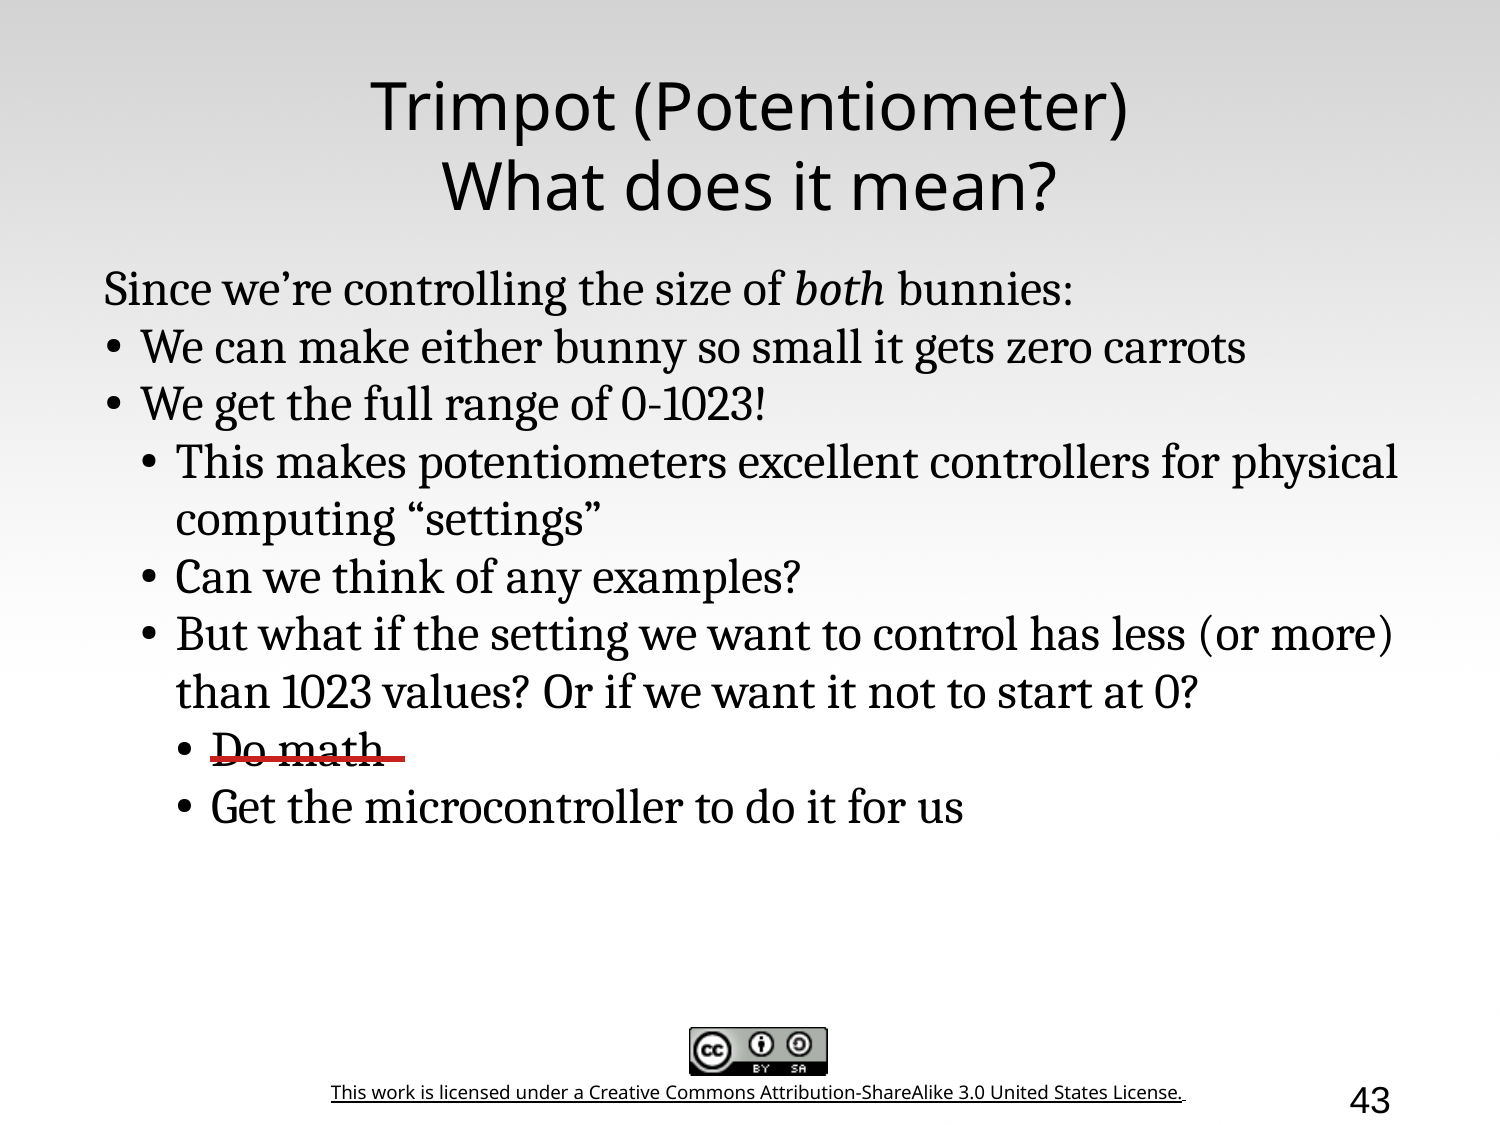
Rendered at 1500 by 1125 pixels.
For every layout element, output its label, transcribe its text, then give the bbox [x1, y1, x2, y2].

text_box Since we’re controlling the size of both bunnies: We can make either bunny so small it gets zero carrots We get the full range of 0-1023! This makes potentiometers excellent controllers for physical computing “settings” Can we think of any examples? But what if the setting we want to control has less (or more) than 1023 values? Or if we want it not to start at 0? Do math Get the microcontroller to do it for us [90, 253, 1426, 1041]
picture [0, 0, 1500, 1125]
title Trimpot (Potentiometer) What does it mean? [112, 49, 1388, 238]
